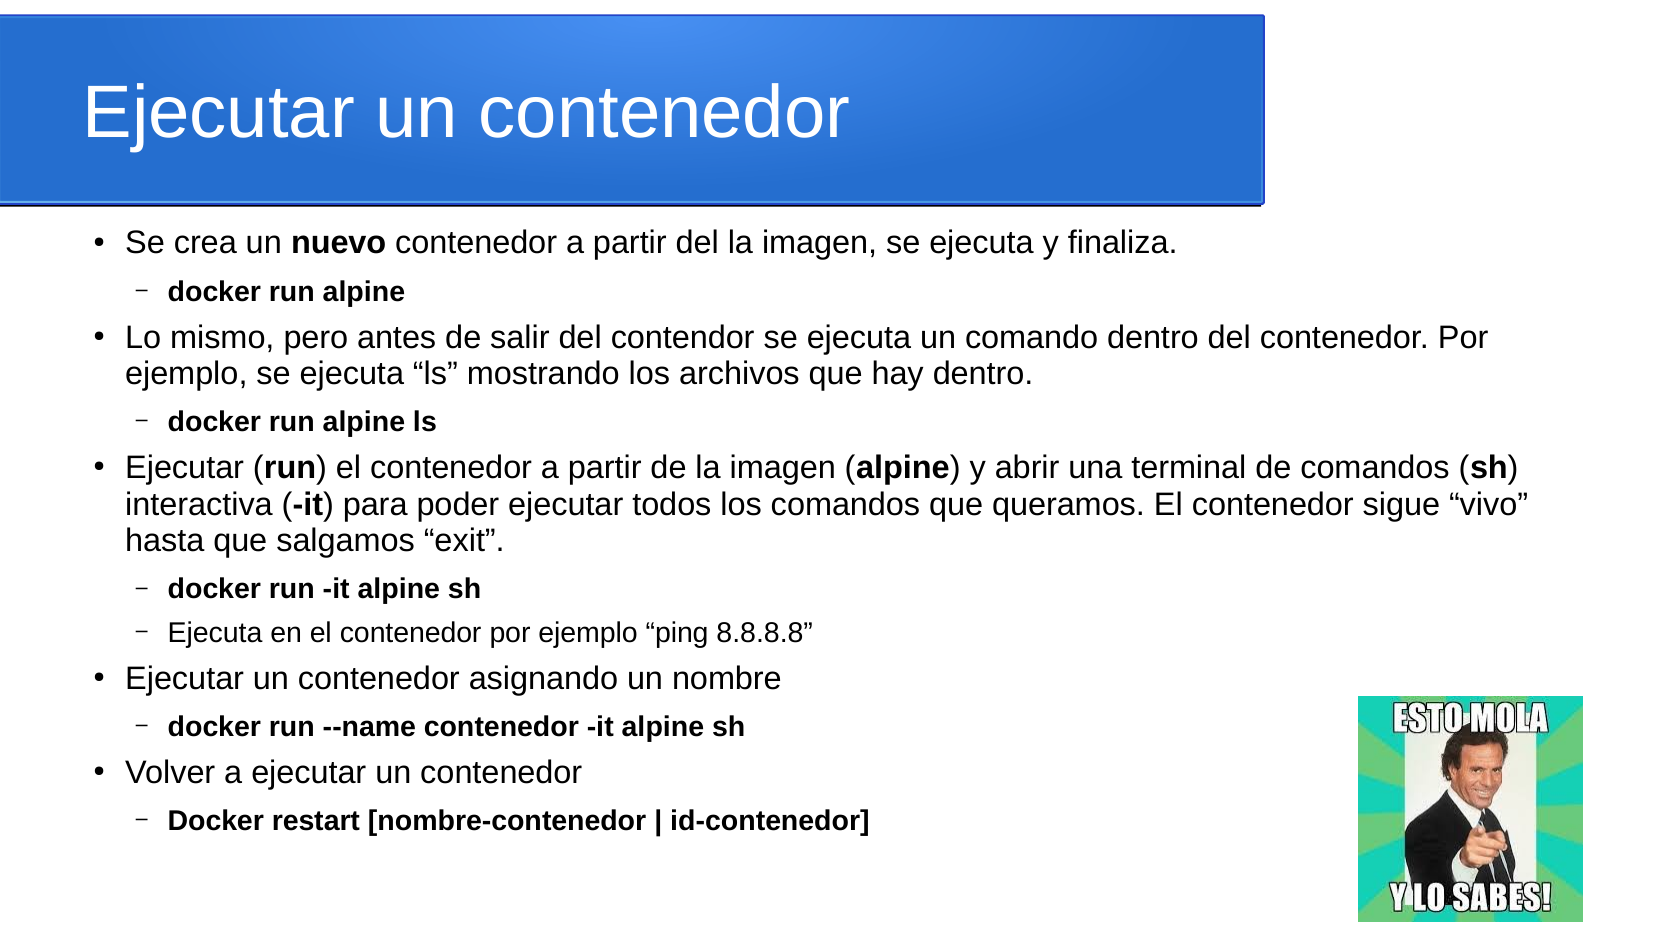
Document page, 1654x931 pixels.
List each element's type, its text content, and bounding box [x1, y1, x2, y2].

title Ejecutar un contenedor [82, 35, 1235, 189]
picture [1358, 696, 1583, 922]
list Se crea un nuevo contenedor a partir del la imagen, se ejecuta y finaliza. docker run alpine Lo mismo, pero antes de salir del contendor se ejecuta un comando dentro del contenedor. Por ejemplo, se ejecuta “ls” mostrando los archivos que hay dentro. docker run alpine ls Ejecutar (run) el contenedor a partir de la imagen (alpine) y abrir una terminal de comandos (sh) interactiva (-it) para poder ejecutar todos los comandos que queramos. El contenedor sigue “vivo” hasta que salgamos “exit”. docker run -it alpine sh Ejecuta en el contenedor por ejemplo “ping 8.8.8.8” Ejecutar un contenedor asignando un nombre docker run --name contenedor -it alpine sh Volver a ejecutar un contenedor Docker restart [nombre-contenedor | id-contenedor] [82, 224, 1571, 839]
